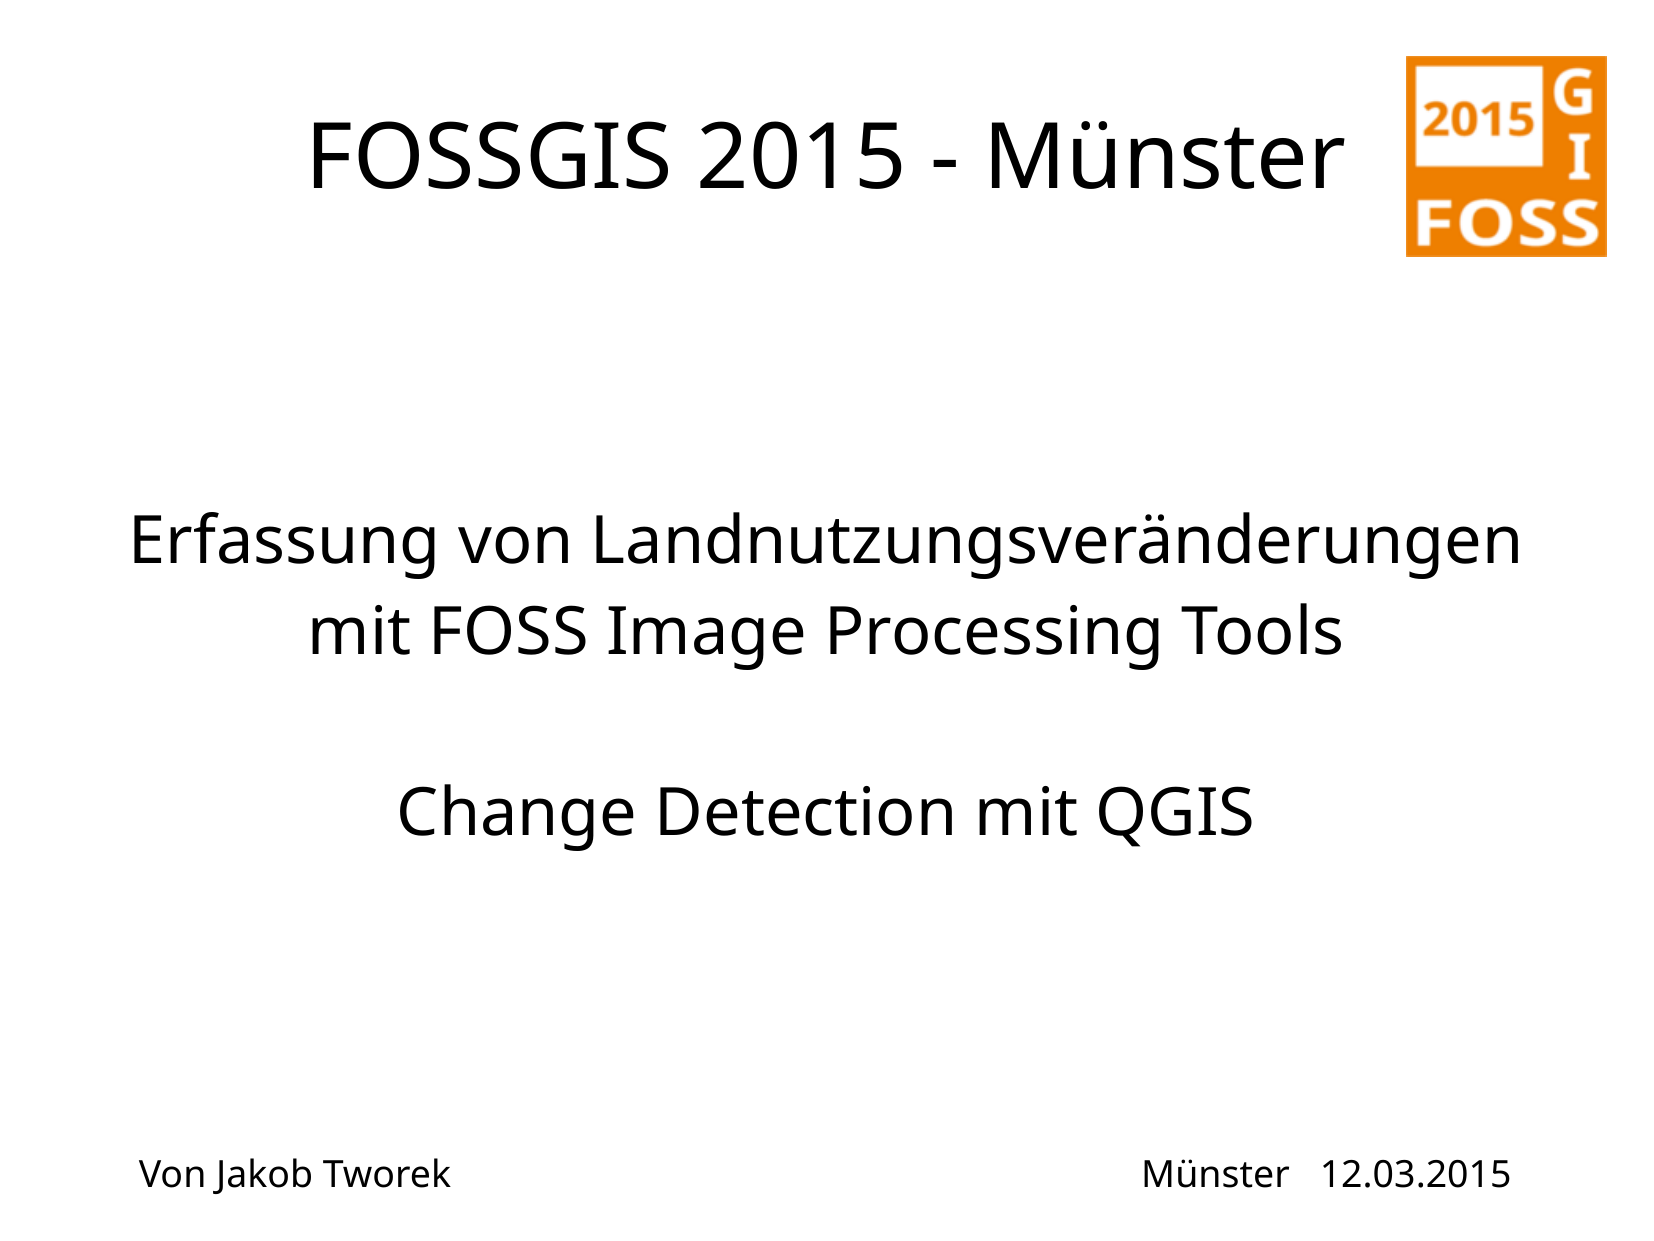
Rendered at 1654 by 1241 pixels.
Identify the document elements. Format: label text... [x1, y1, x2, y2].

title FOSSGIS 2015 - Münster [82, 49, 1571, 257]
picture [1406, 56, 1607, 257]
subtitle Erfassung von Landnutzungsveränderungen mit FOSS Image Processing Tools Change Detection mit QGIS [82, 314, 1571, 1034]
text_box Von Jakob Tworek Münster 12.03.2015 [124, 1139, 1542, 1199]
